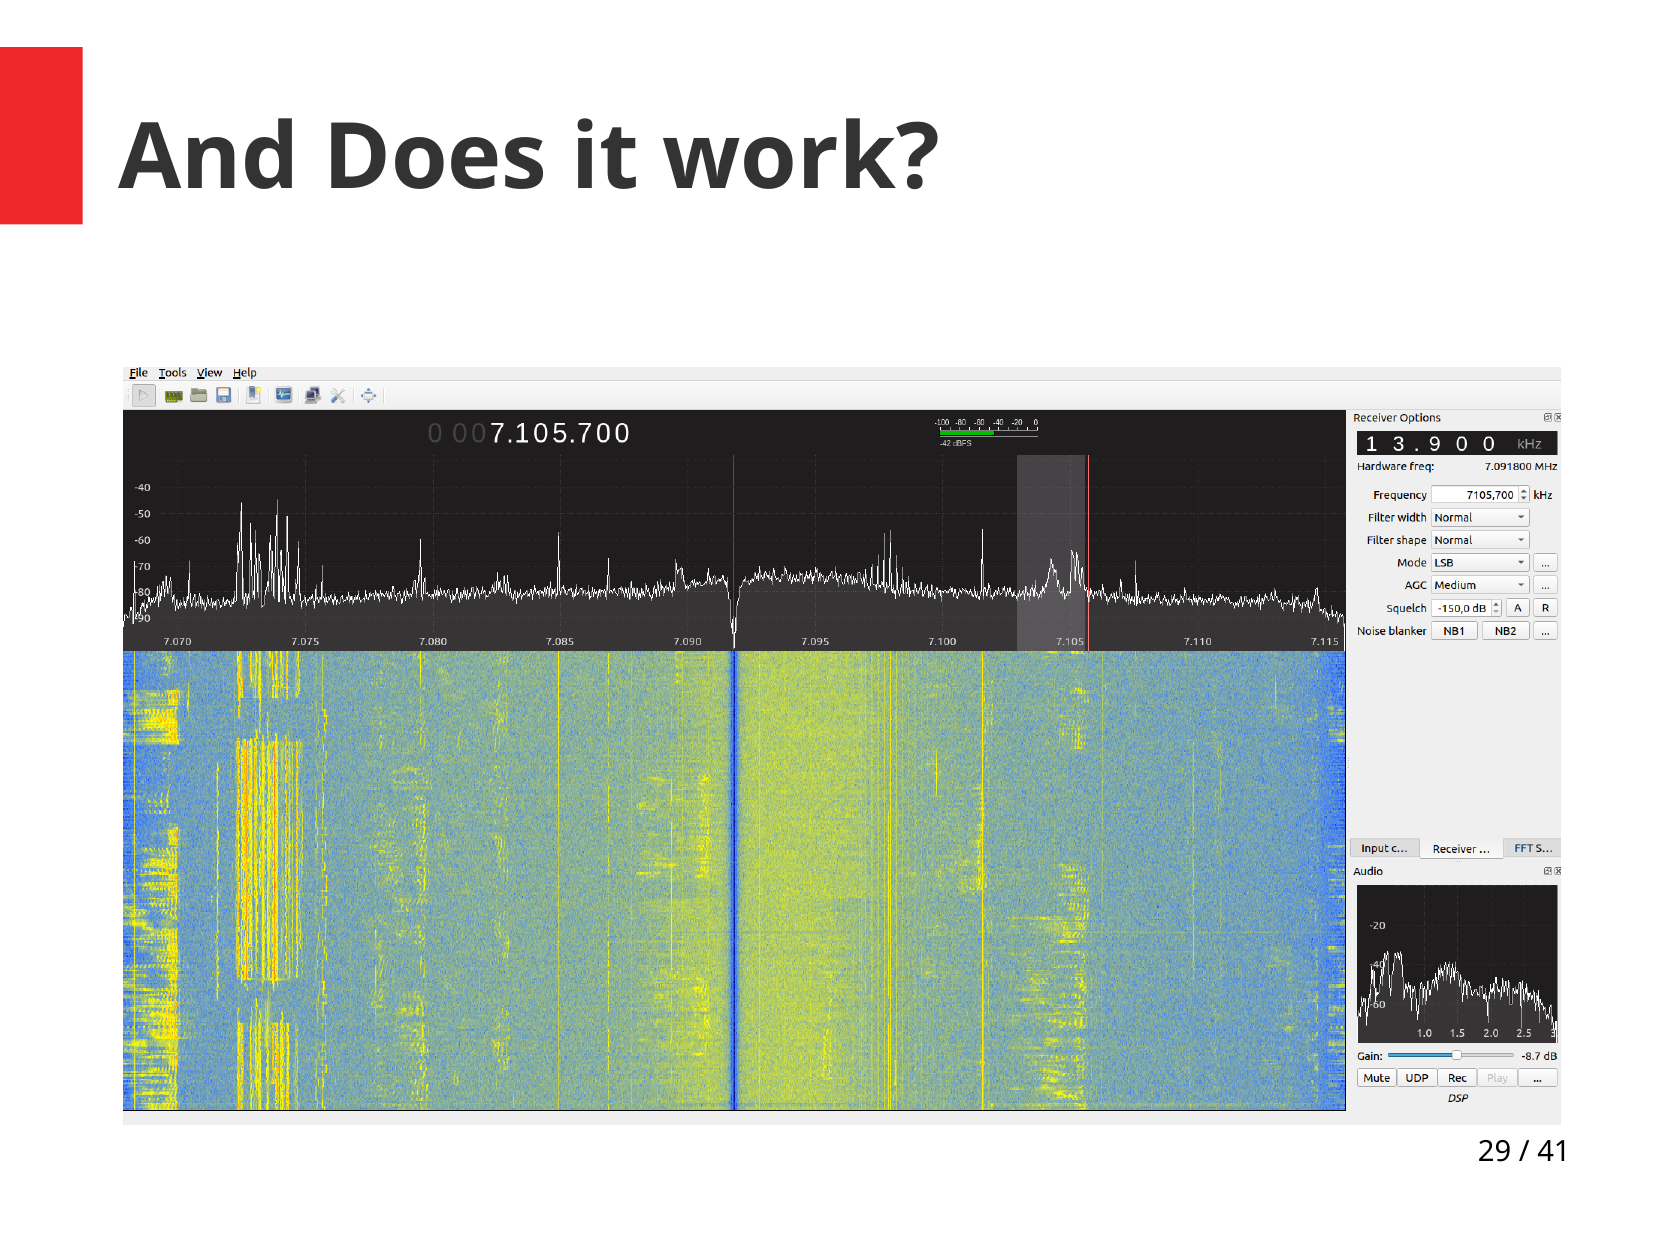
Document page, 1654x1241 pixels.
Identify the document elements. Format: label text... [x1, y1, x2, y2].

title And Does it work? [118, 45, 1571, 260]
picture [123, 367, 1561, 1126]
